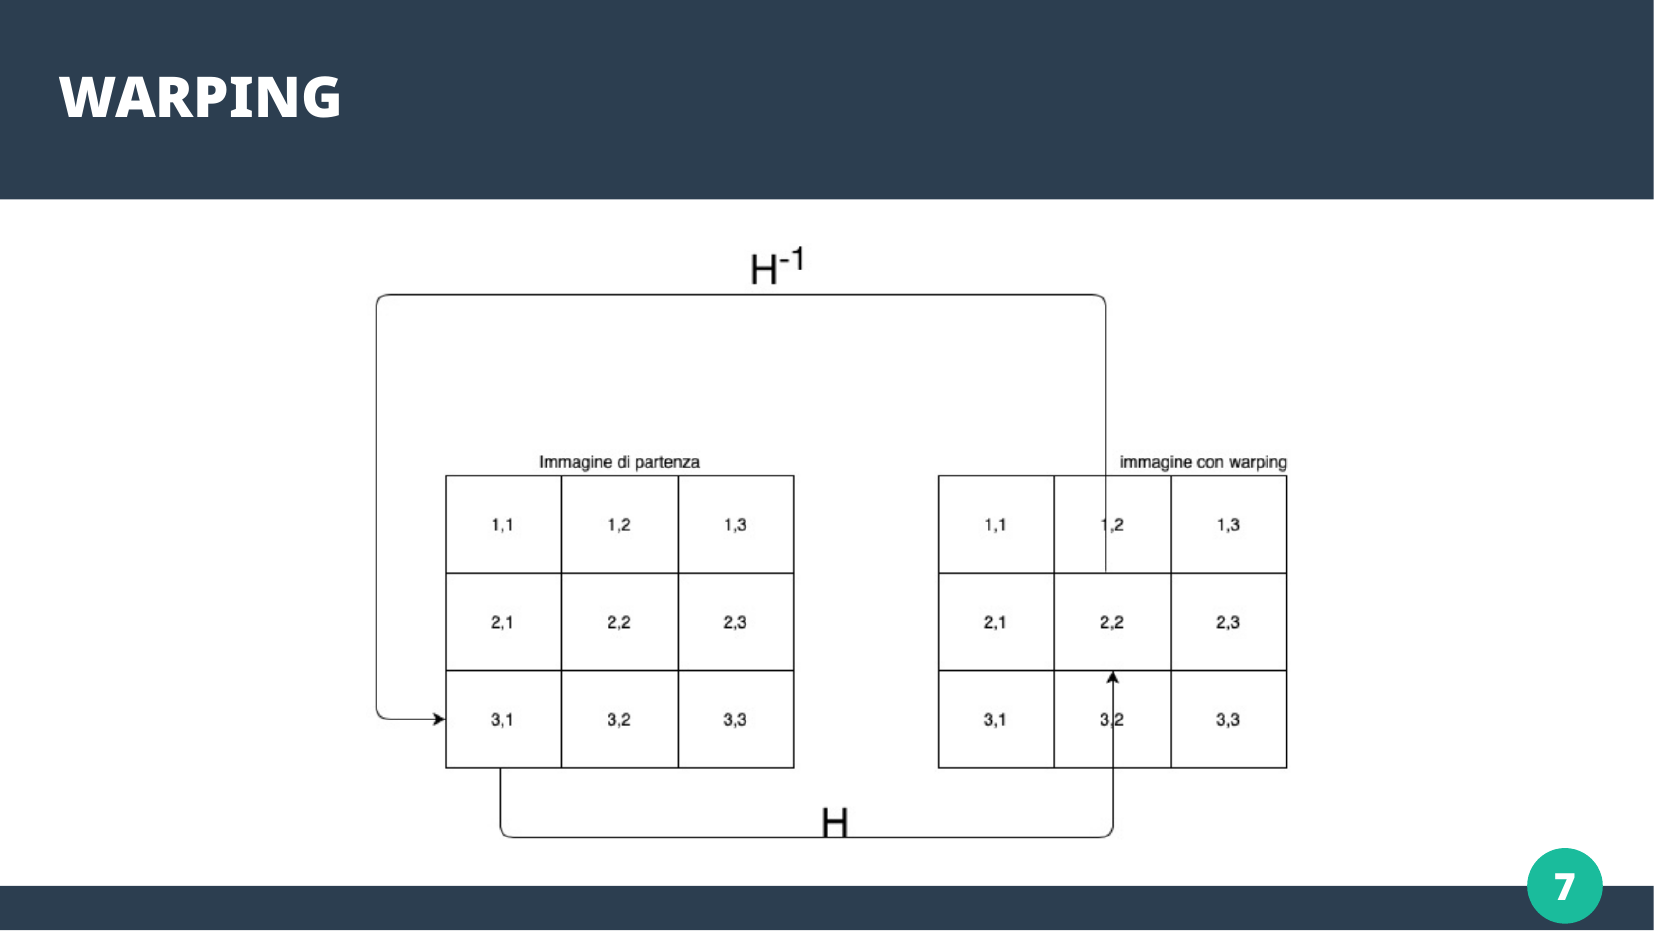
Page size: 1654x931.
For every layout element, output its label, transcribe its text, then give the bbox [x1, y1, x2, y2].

title WARPING [59, 37, 1595, 155]
picture [358, 243, 1295, 864]
